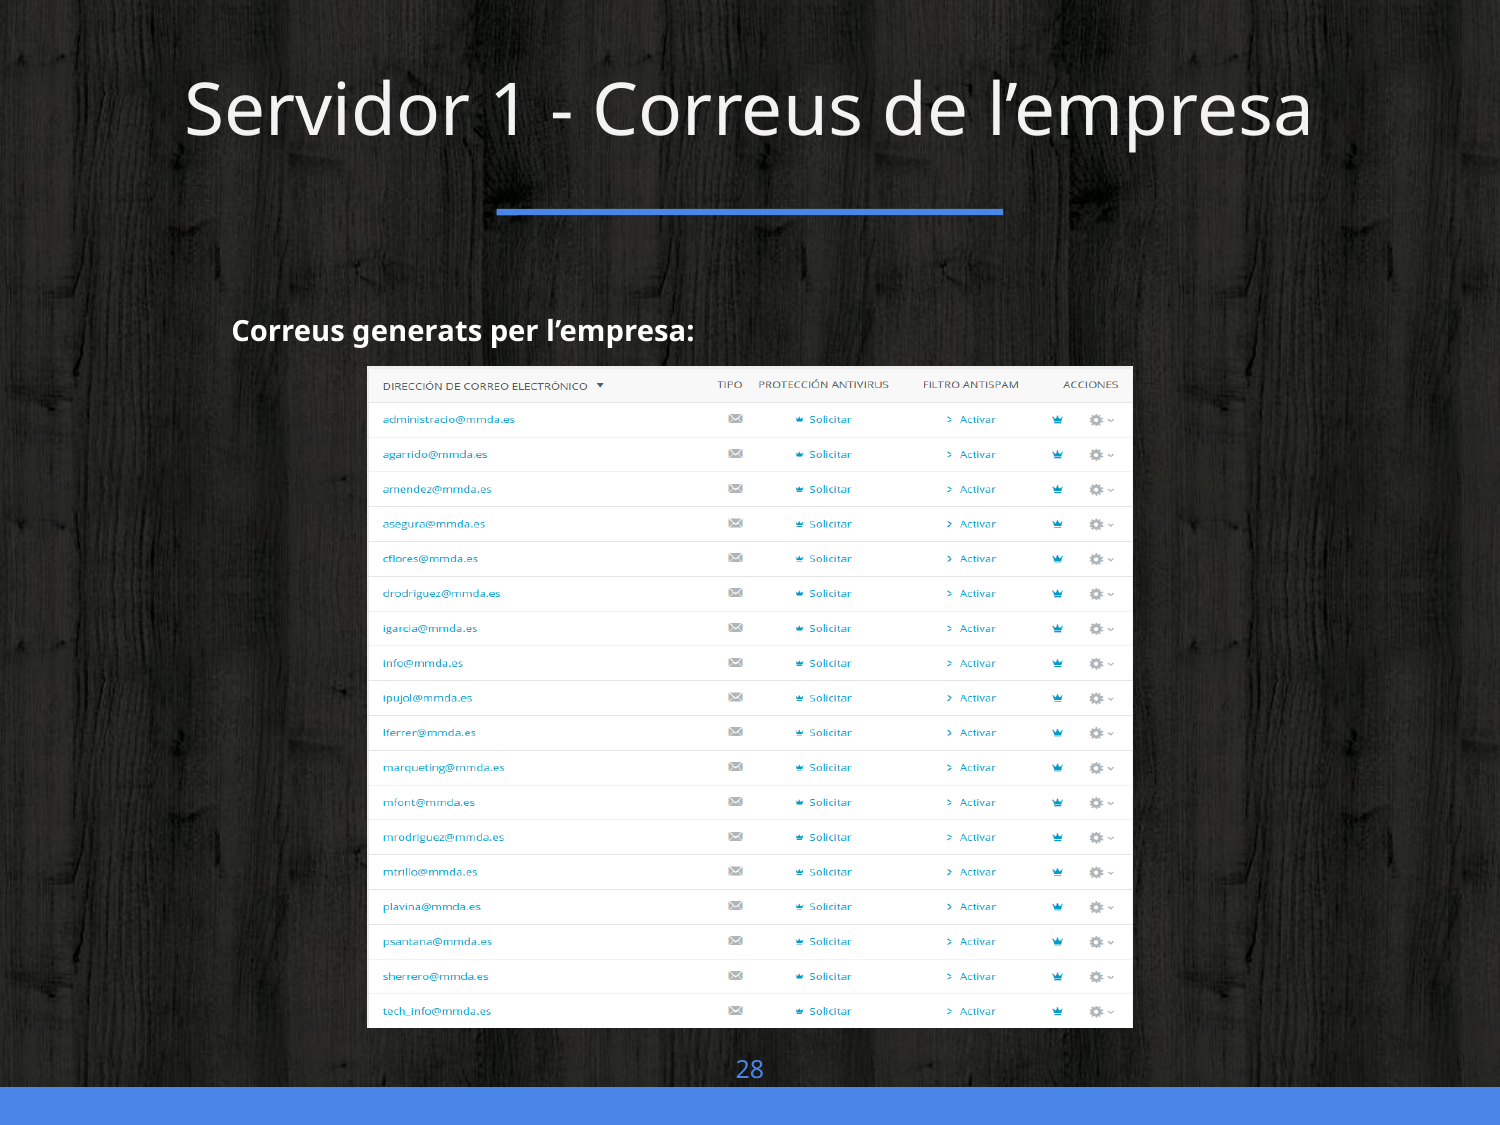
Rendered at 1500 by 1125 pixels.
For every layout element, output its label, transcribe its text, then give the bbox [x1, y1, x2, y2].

picture [0, 0, 1500, 1087]
title Servidor 1 - Correus de l’empresa [75, 0, 1425, 213]
text_box Correus generats per l’empresa: [216, 297, 746, 367]
text_box [0, 1087, 1500, 1125]
slide_number 28 [705, 1038, 795, 1087]
